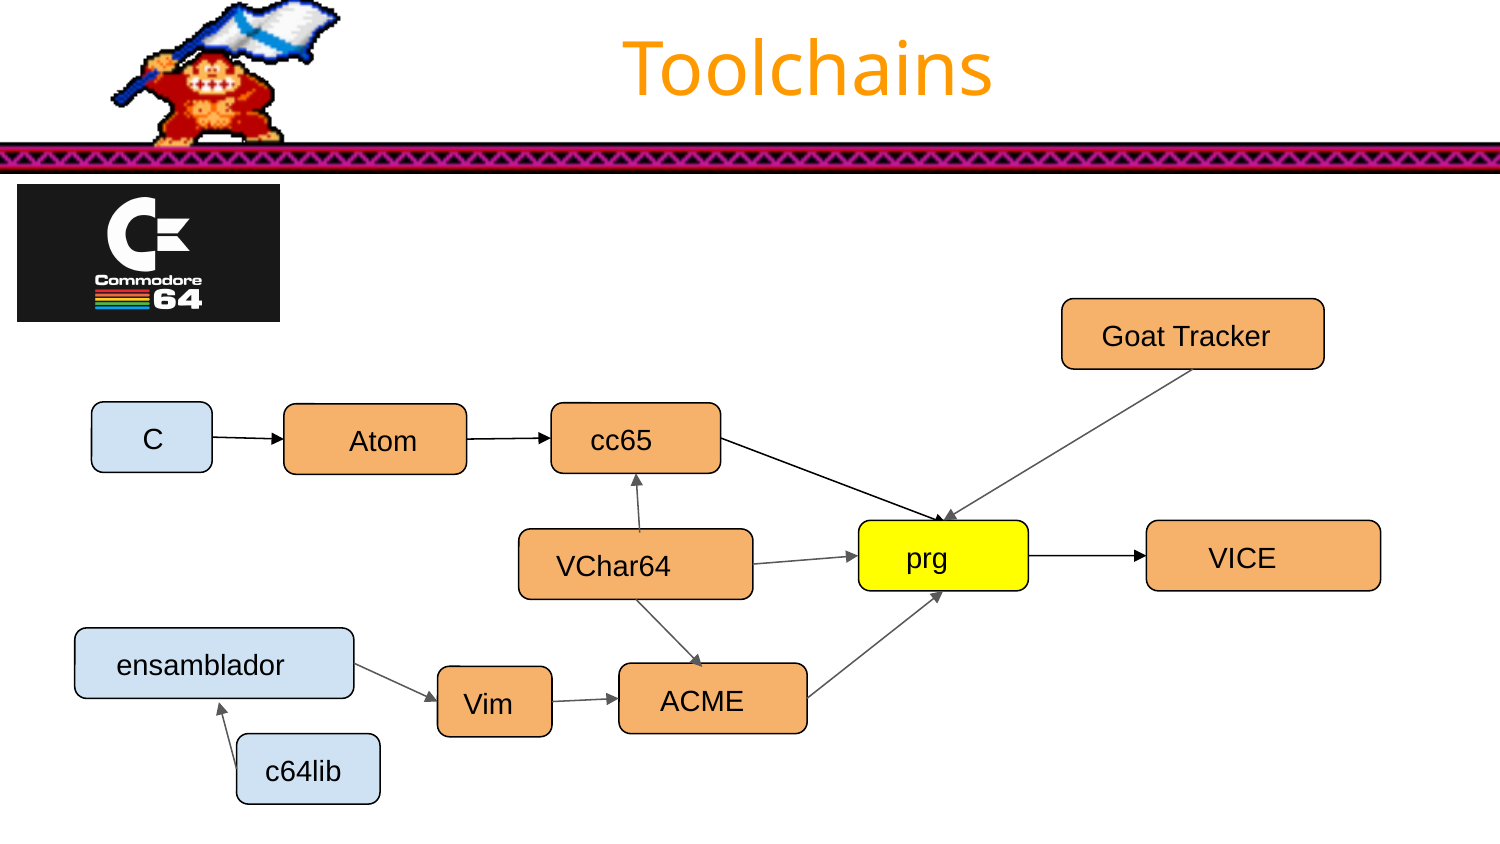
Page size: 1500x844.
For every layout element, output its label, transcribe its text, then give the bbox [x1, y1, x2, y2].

text_box [858, 520, 1029, 591]
text_box [437, 666, 552, 737]
text_box ensamblador [101, 631, 337, 703]
text_box C [102, 405, 205, 477]
text_box [1146, 520, 1381, 591]
text_box [618, 663, 808, 734]
picture [0, 0, 1500, 174]
text_box VICE [1168, 524, 1367, 583]
text_box VChar64 [540, 532, 739, 591]
title Toolchains [607, 18, 1402, 112]
text_box Goat Tracker [1086, 302, 1308, 361]
text_box prg [874, 524, 1020, 583]
text_box ACME [636, 666, 768, 726]
text_box [551, 402, 721, 474]
text_box Atom [301, 407, 456, 466]
picture [17, 184, 280, 322]
text_box cc65 [567, 406, 686, 465]
text_box c64lib [250, 737, 380, 808]
text_box Vim [448, 669, 545, 729]
text_box [74, 627, 354, 699]
text_box [518, 528, 753, 600]
text_box [236, 733, 377, 805]
text_box [283, 403, 467, 475]
text_box [1061, 298, 1325, 370]
text_box [91, 401, 213, 473]
